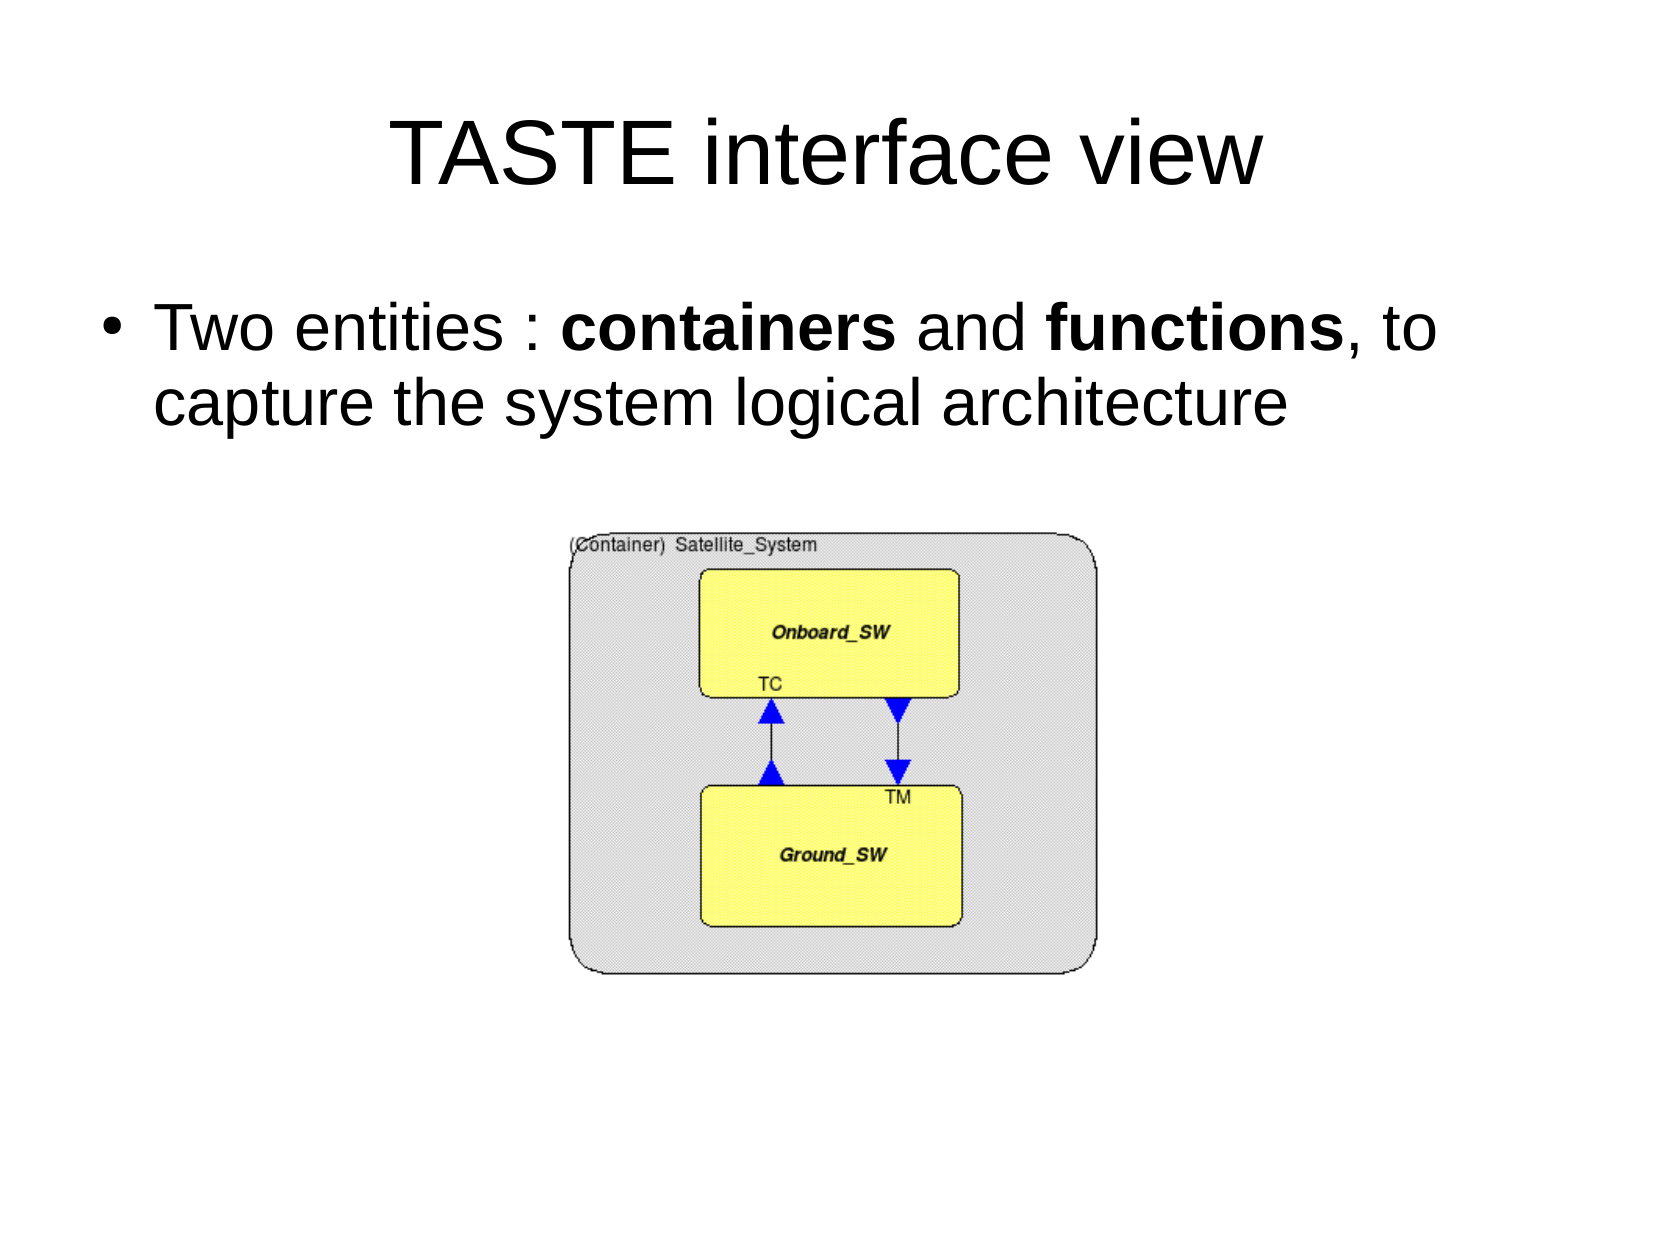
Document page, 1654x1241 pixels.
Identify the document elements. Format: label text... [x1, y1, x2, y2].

picture [555, 517, 1104, 981]
list Two entities : containers and functions, to capture the system logical architecture [82, 290, 1538, 1010]
title TASTE interface view [82, 49, 1571, 257]
